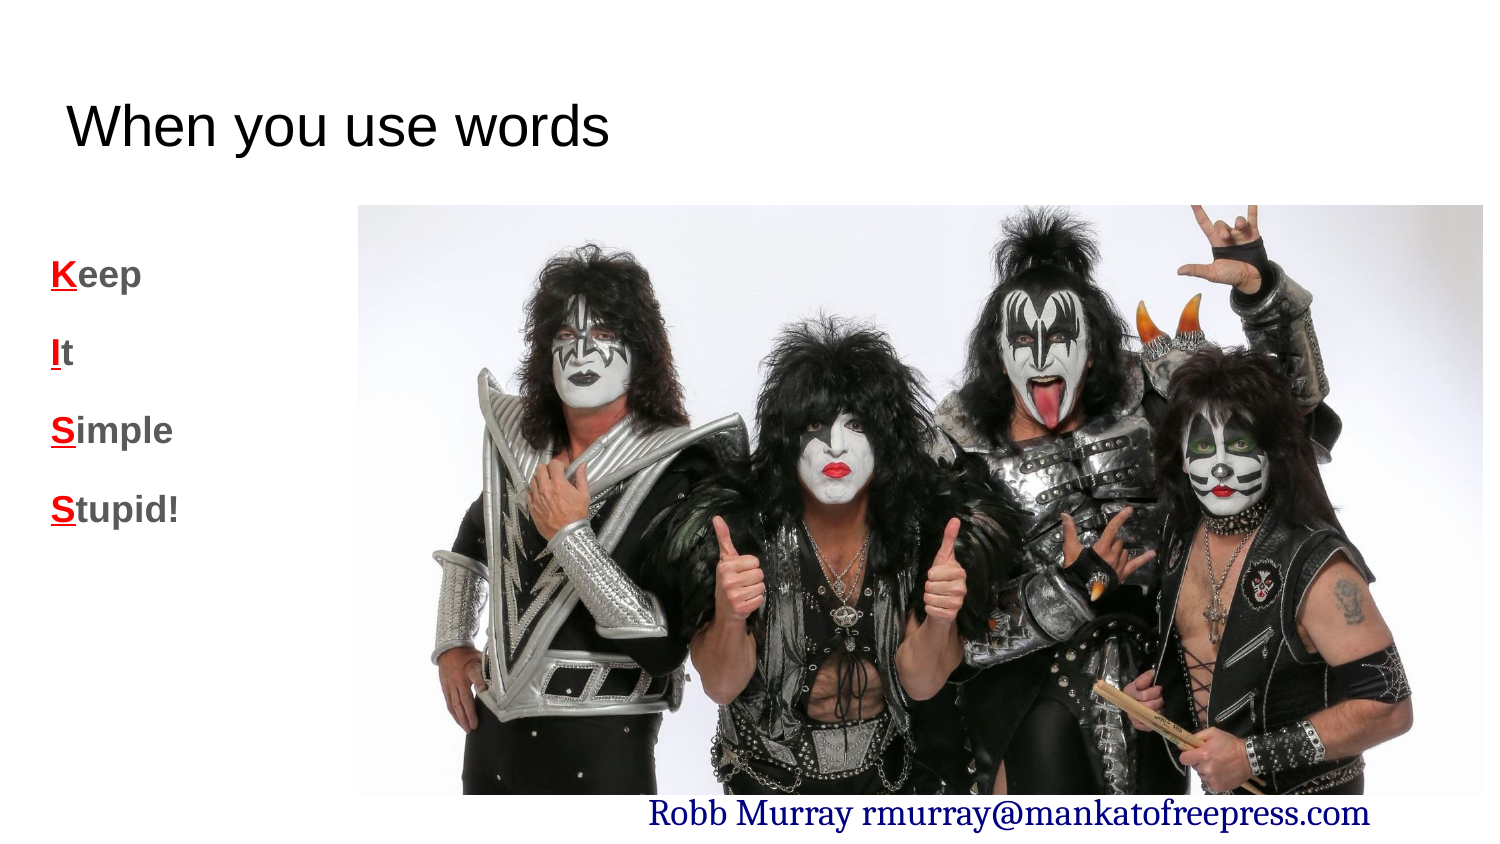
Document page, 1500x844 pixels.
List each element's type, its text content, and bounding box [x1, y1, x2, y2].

list Keep It Simple Stupid! [35, 234, 358, 796]
text_box Robb Murray rmurray@mankatofreepress.com [633, 773, 1484, 825]
title When you use words [51, 72, 1449, 167]
picture [358, 205, 1483, 796]
